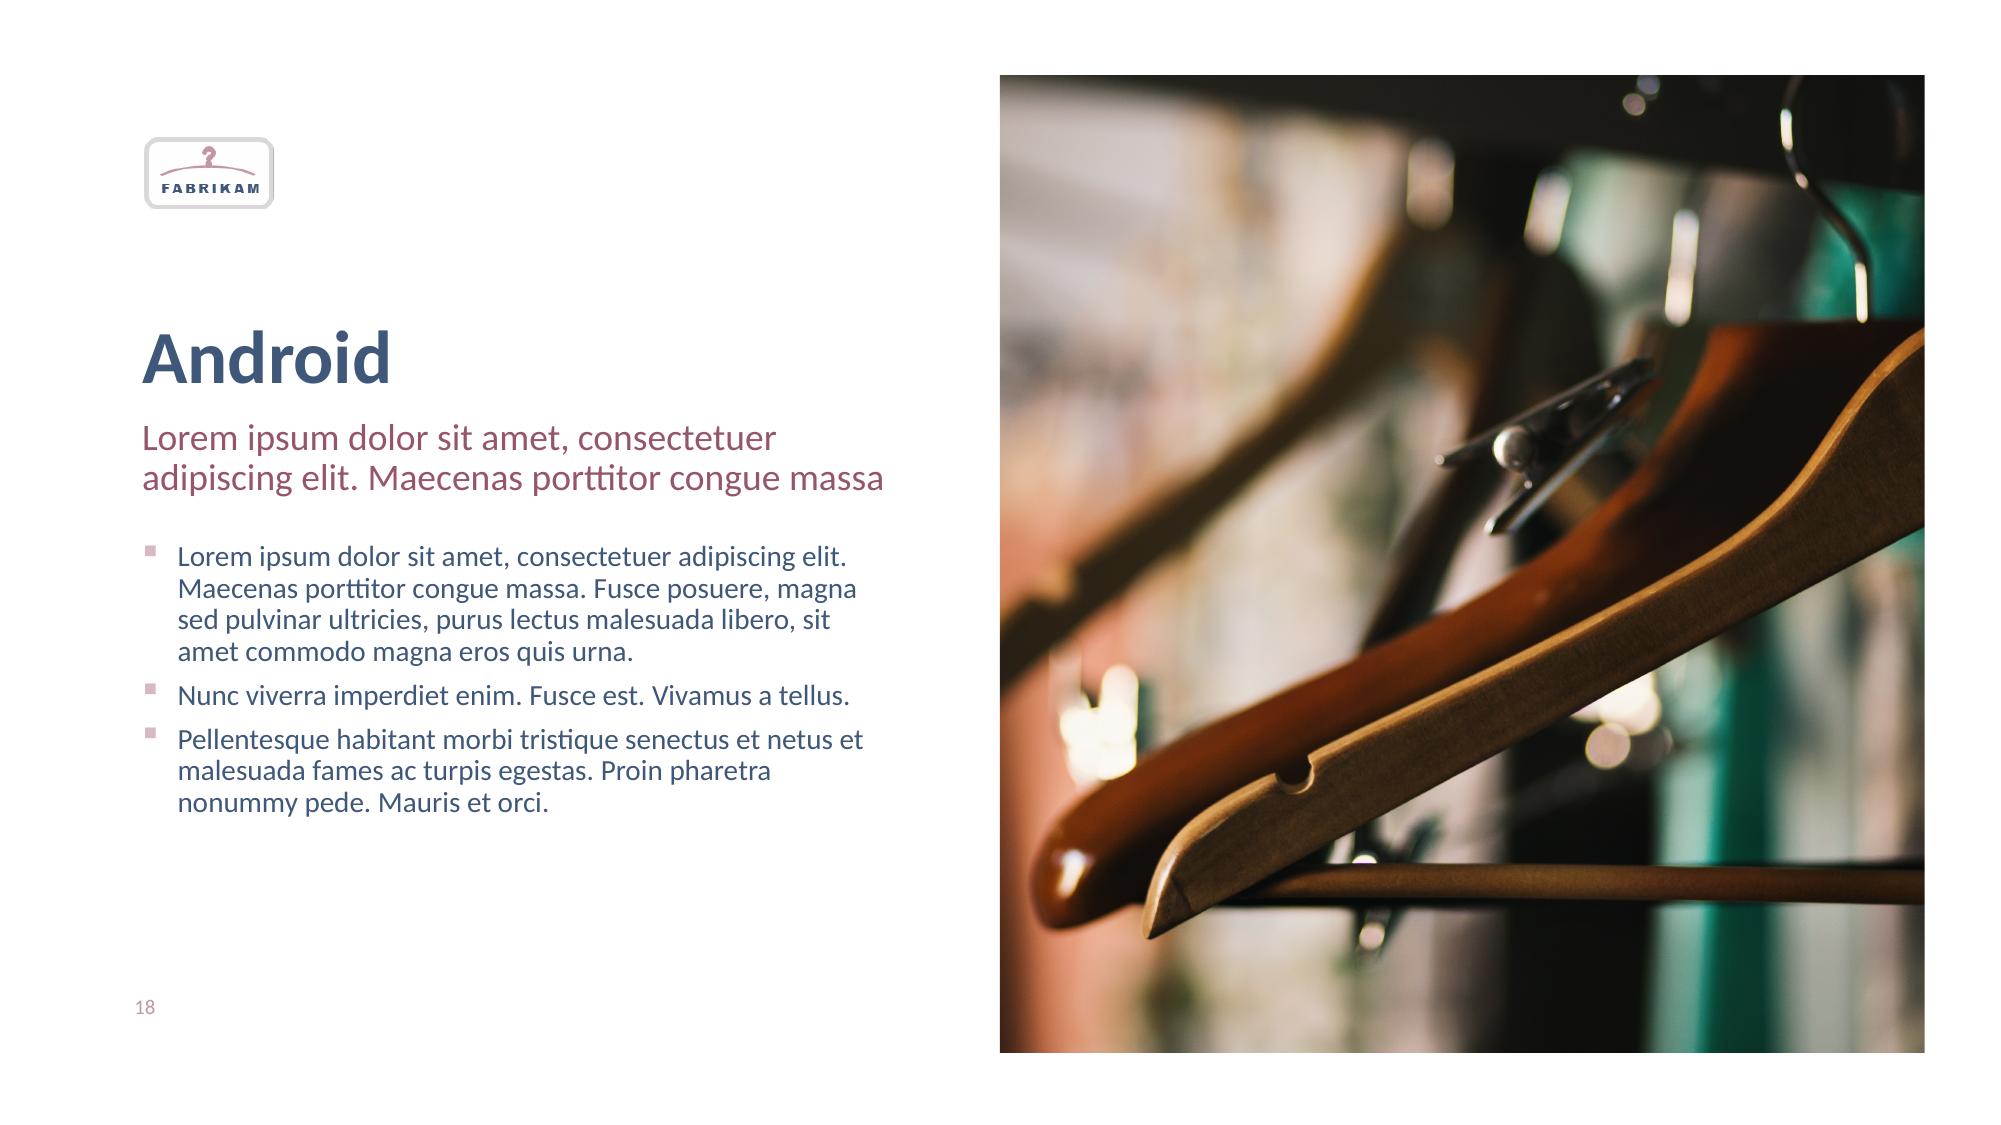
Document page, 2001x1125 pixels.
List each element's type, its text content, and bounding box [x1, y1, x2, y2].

picture [144, 137, 274, 209]
title Android [136, 235, 889, 400]
list Lorem ipsum dolor sit amet, consectetuer adipiscing elit. Maecenas porttitor congue massa. Fusce posuere, magna sed pulvinar ultricies, purus lectus malesuada libero, sit amet commodo magna eros quis urna. Nunc viverra imperdiet enim. Fusce est. Vivamus a tellus. Pellentesque habitant morbi tristique senectus et netus et malesuada fames ac turpis egestas. Proin pharetra nonummy pede. Mauris et orci. [136, 541, 889, 828]
list Lorem ipsum dolor sit amet, consectetuer adipiscing elit. Maecenas porttitor congue massa [136, 417, 889, 507]
slide_number <number> [105, 993, 170, 1033]
picture [999, 75, 1925, 1053]
